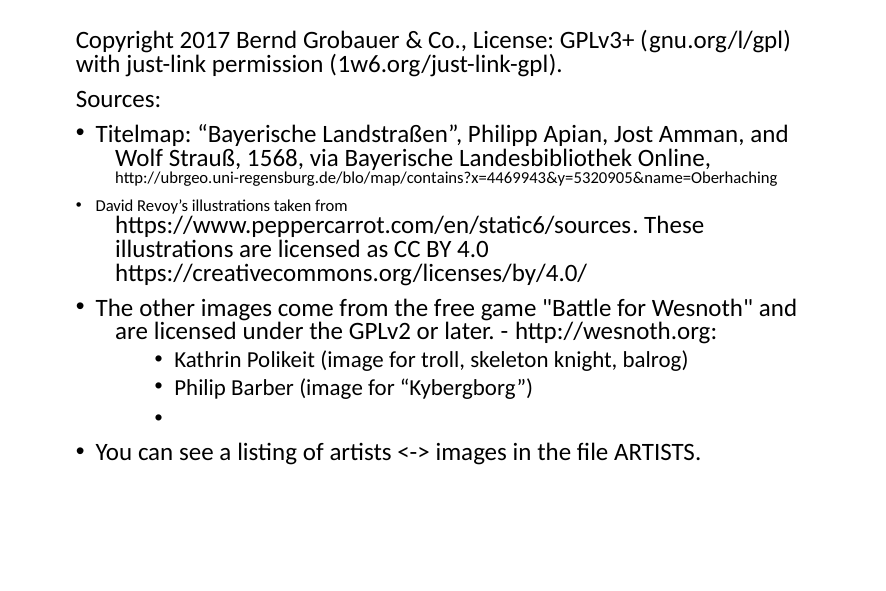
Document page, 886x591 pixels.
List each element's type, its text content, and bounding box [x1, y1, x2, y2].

list Copyright 2017 Bernd Grobauer & Co., License: GPLv3+ (gnu.org/l/gpl) with just-link permission (1w6.org/just-link-gpl). Sources: Titelmap: “Bayerische Landstraßen”, Philipp Apian, Jost Amman, and Wolf Strauß, 1568, via Bayerische Landesbibliothek Online, http://ubrgeo.uni-regensburg.de/blo/map/contains?x=4469943&y=5320905&name=Oberhaching David Revoy’s illustrations taken from https://www.peppercarrot.com/en/static6/sources. These illustrations are licensed as CC BY 4.0 https://creativecommons.org/licenses/by/4.0/ The other images come from the free game "Battle for Wesnoth" and are licensed under the GPLv2 or later. - http://wesnoth.org: Kathrin Polikeit (image for troll, skeleton knight, balrog) Philip Barber (image for “Kybergborg”) You can see a listing of artists <-> images in the file ARTISTS. [60, 22, 826, 532]
